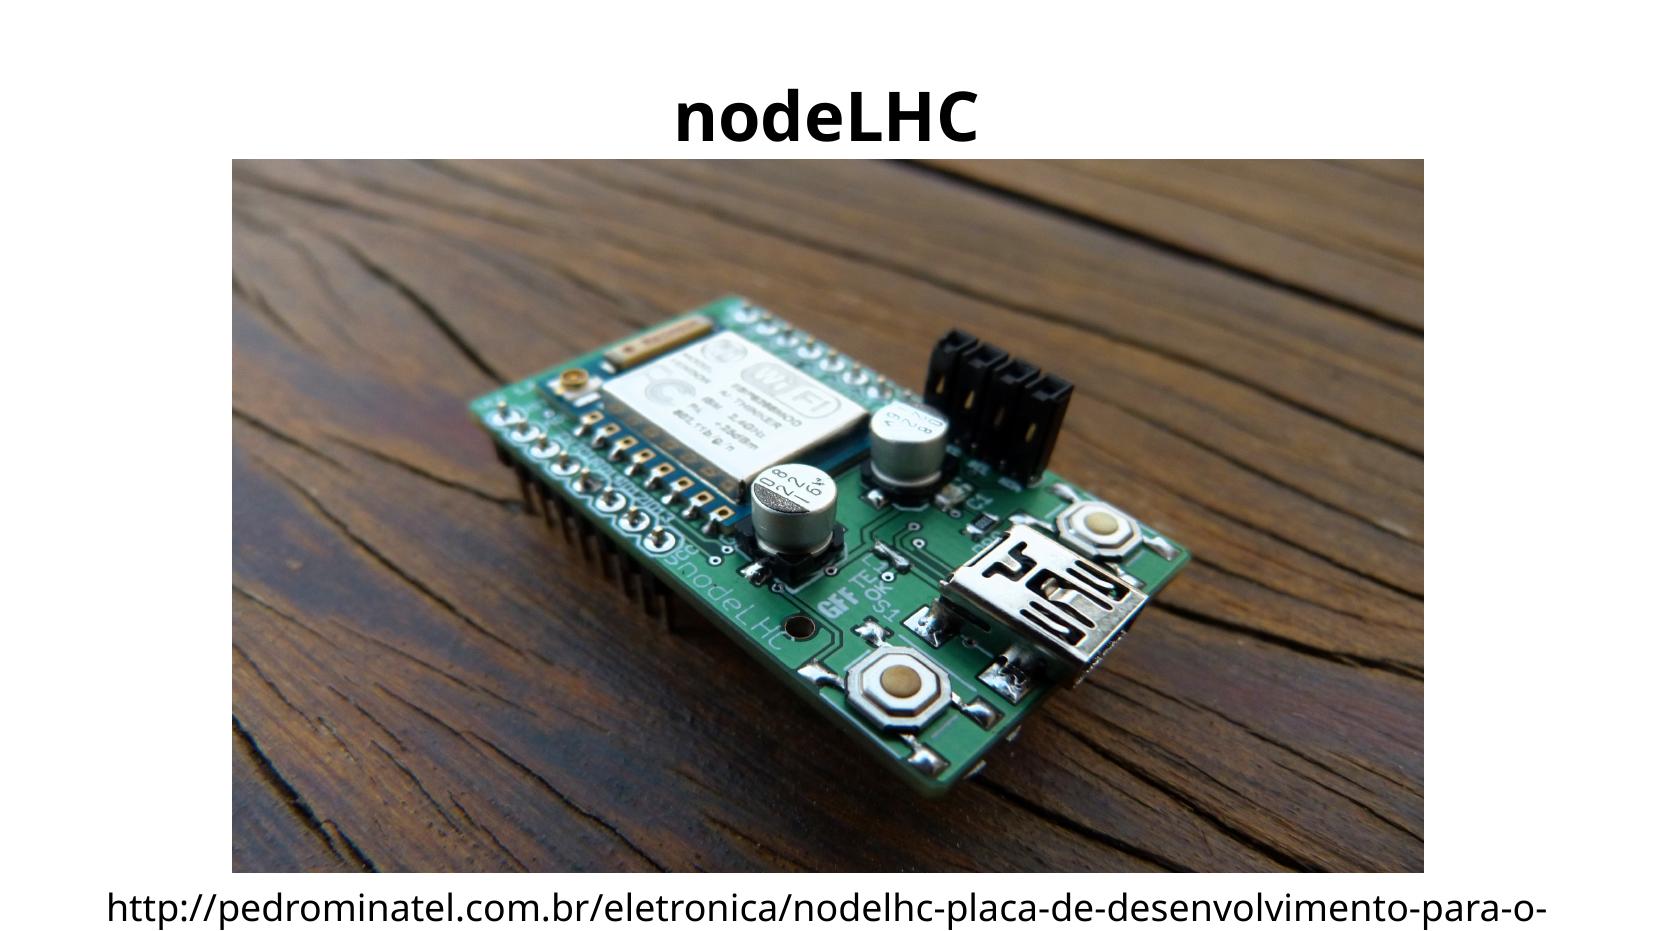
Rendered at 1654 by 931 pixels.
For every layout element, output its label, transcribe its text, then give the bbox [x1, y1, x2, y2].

picture [232, 159, 1424, 873]
text_box http://pedrominatel.com.br/eletronica/nodelhc-placa-de-desenvolvimento-para-o-esp8266/ [91, 874, 1606, 931]
title nodeLHC [82, 37, 1571, 193]
